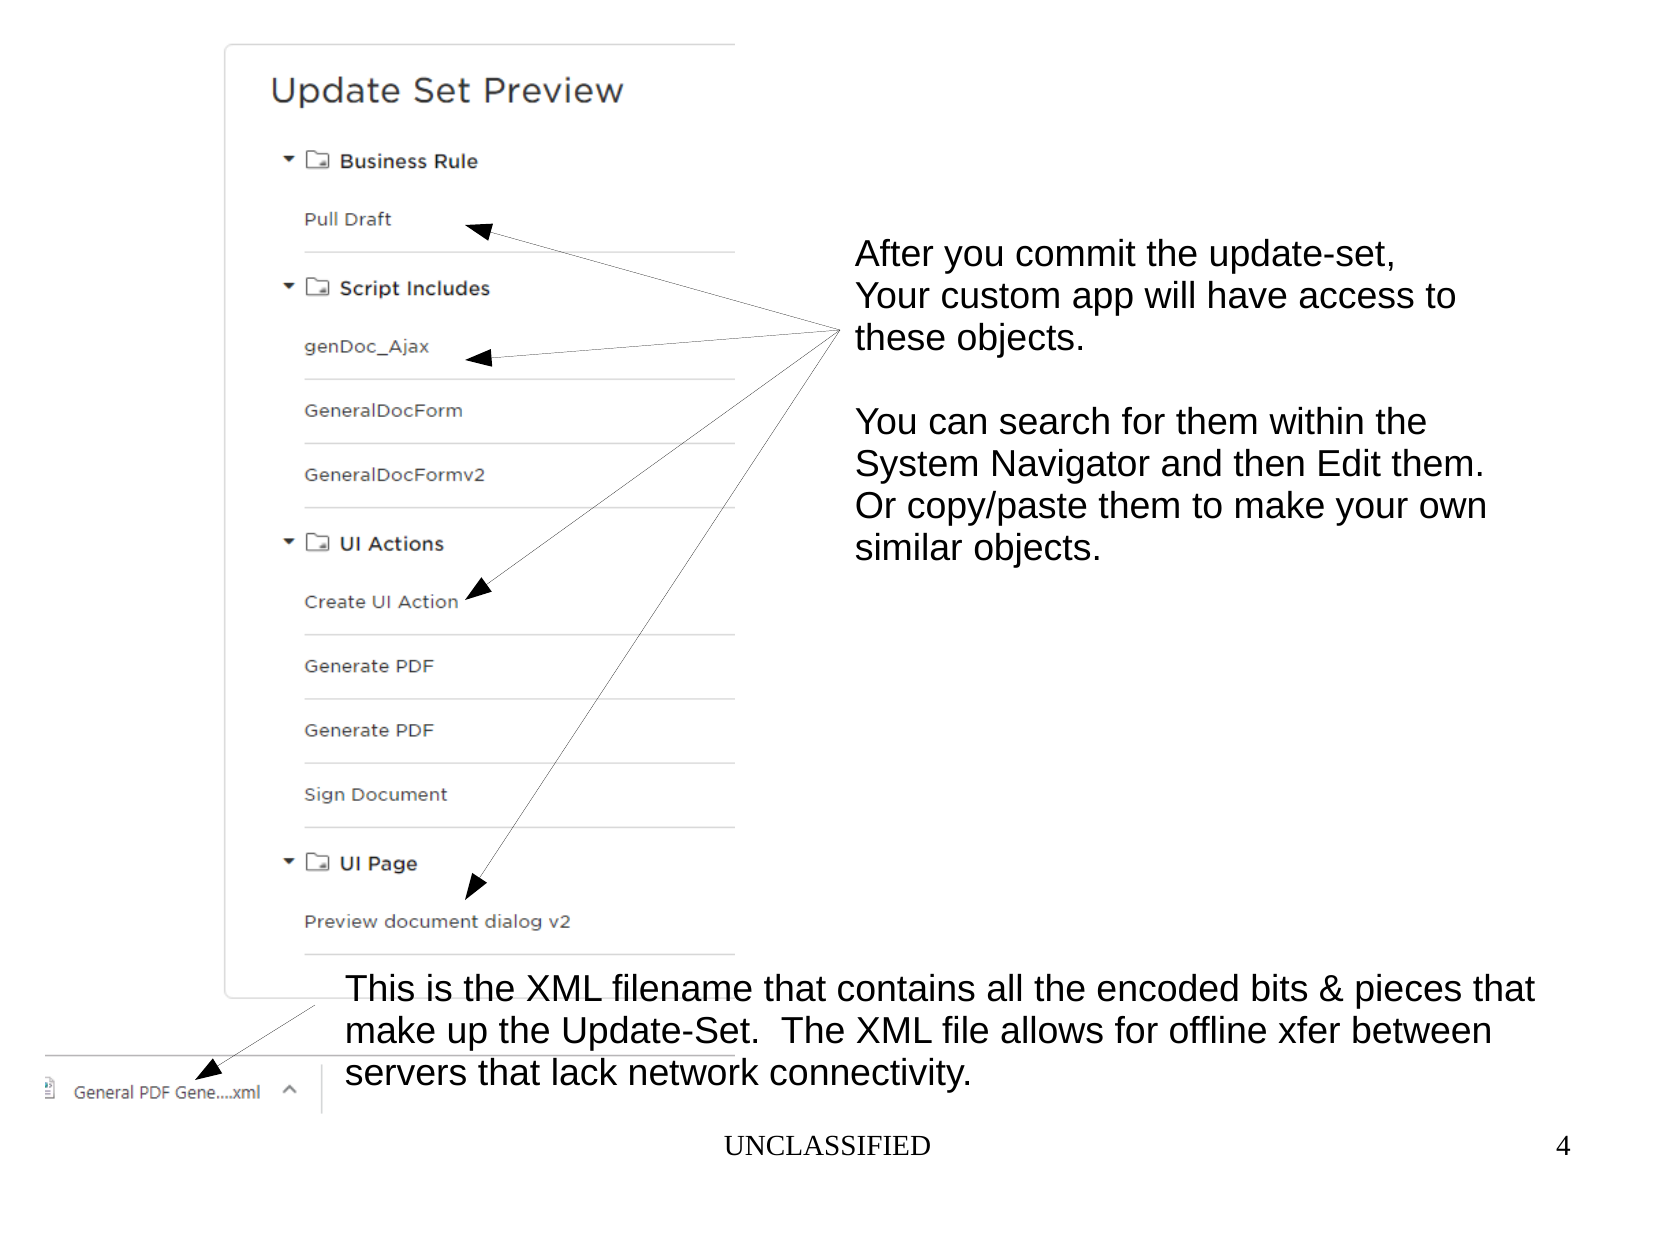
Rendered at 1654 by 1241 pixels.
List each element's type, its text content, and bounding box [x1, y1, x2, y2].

text_box This is the XML filename that contains all the encoded bits & pieces that make up the Update-Set. The XML file allows for offline xfer between servers that lack network connectivity. [330, 960, 1606, 1101]
text_box After you commit the update-set, Your custom app will have access to these objects. You can search for them within the System Navigator and then Edit them. Or copy/paste them to make your own similar objects. [840, 225, 1546, 576]
picture [45, 30, 736, 1125]
